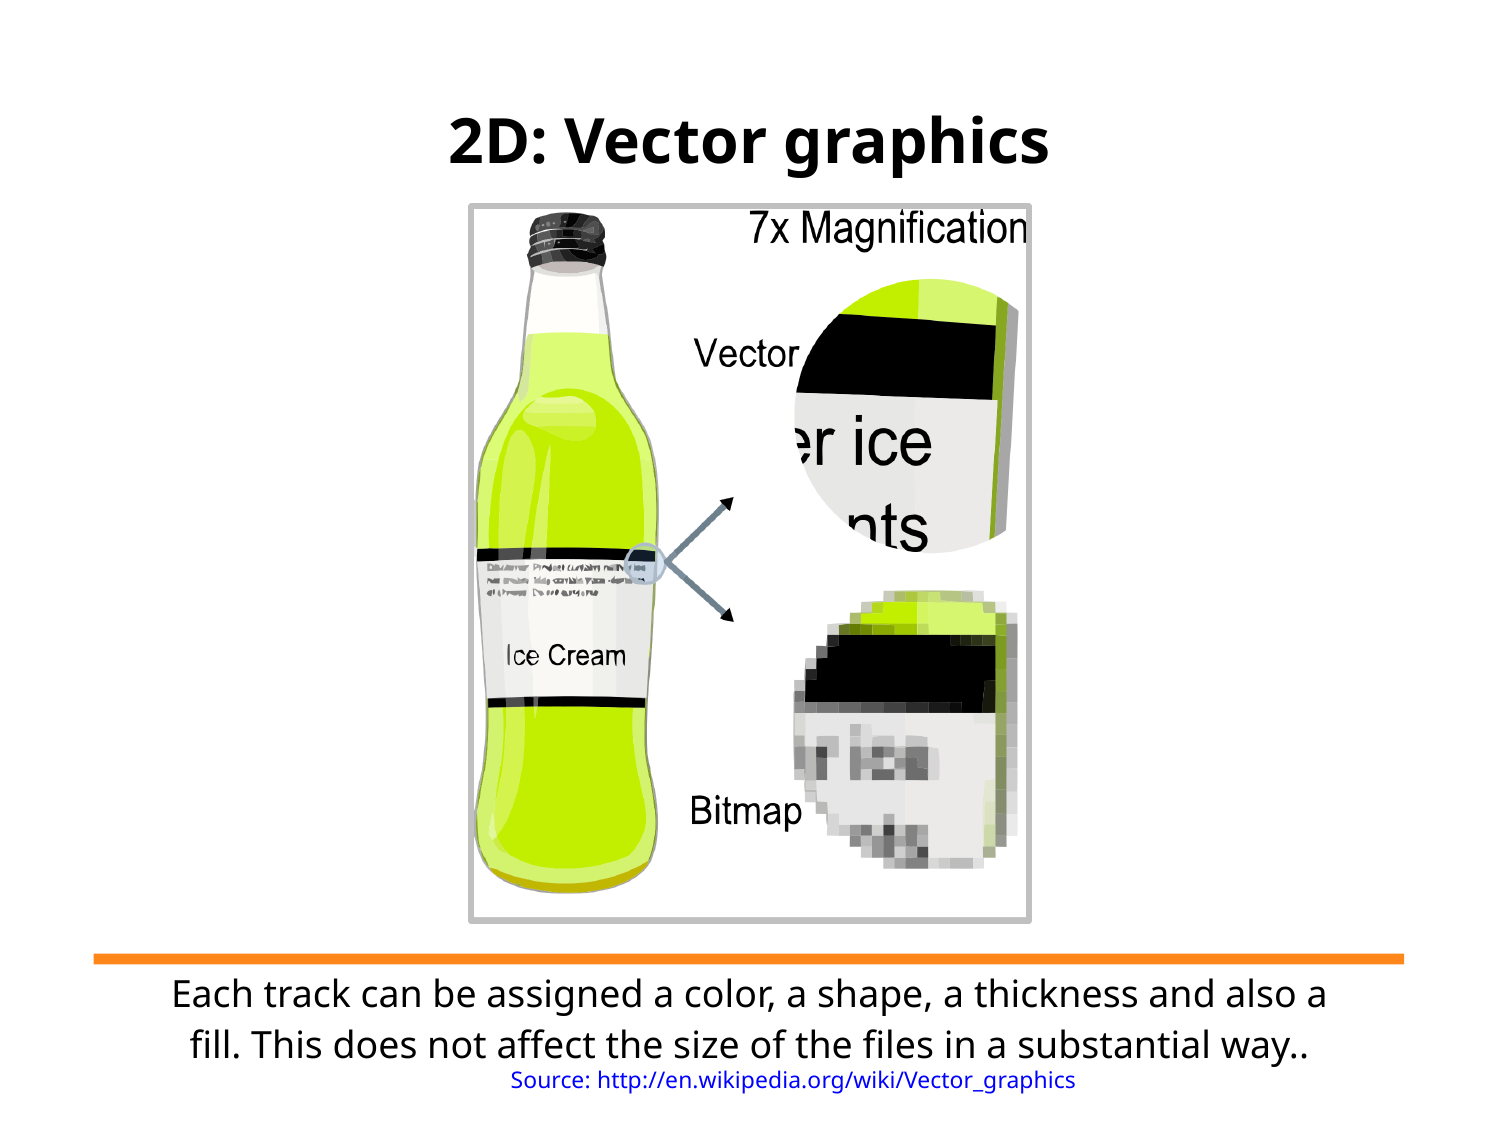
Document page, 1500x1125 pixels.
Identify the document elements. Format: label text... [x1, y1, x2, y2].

title 2D: Vector graphics [75, 44, 1426, 233]
text_box Source: http://en.wikipedia.org/wiki/Vector_graphics [495, 1064, 1005, 1098]
picture [0, 0, 1500, 1125]
text_box Each track can be assigned a color, a shape, a thickness and also a fill. This does not affect the size of the files in a substantial way.. [125, 960, 1375, 1064]
